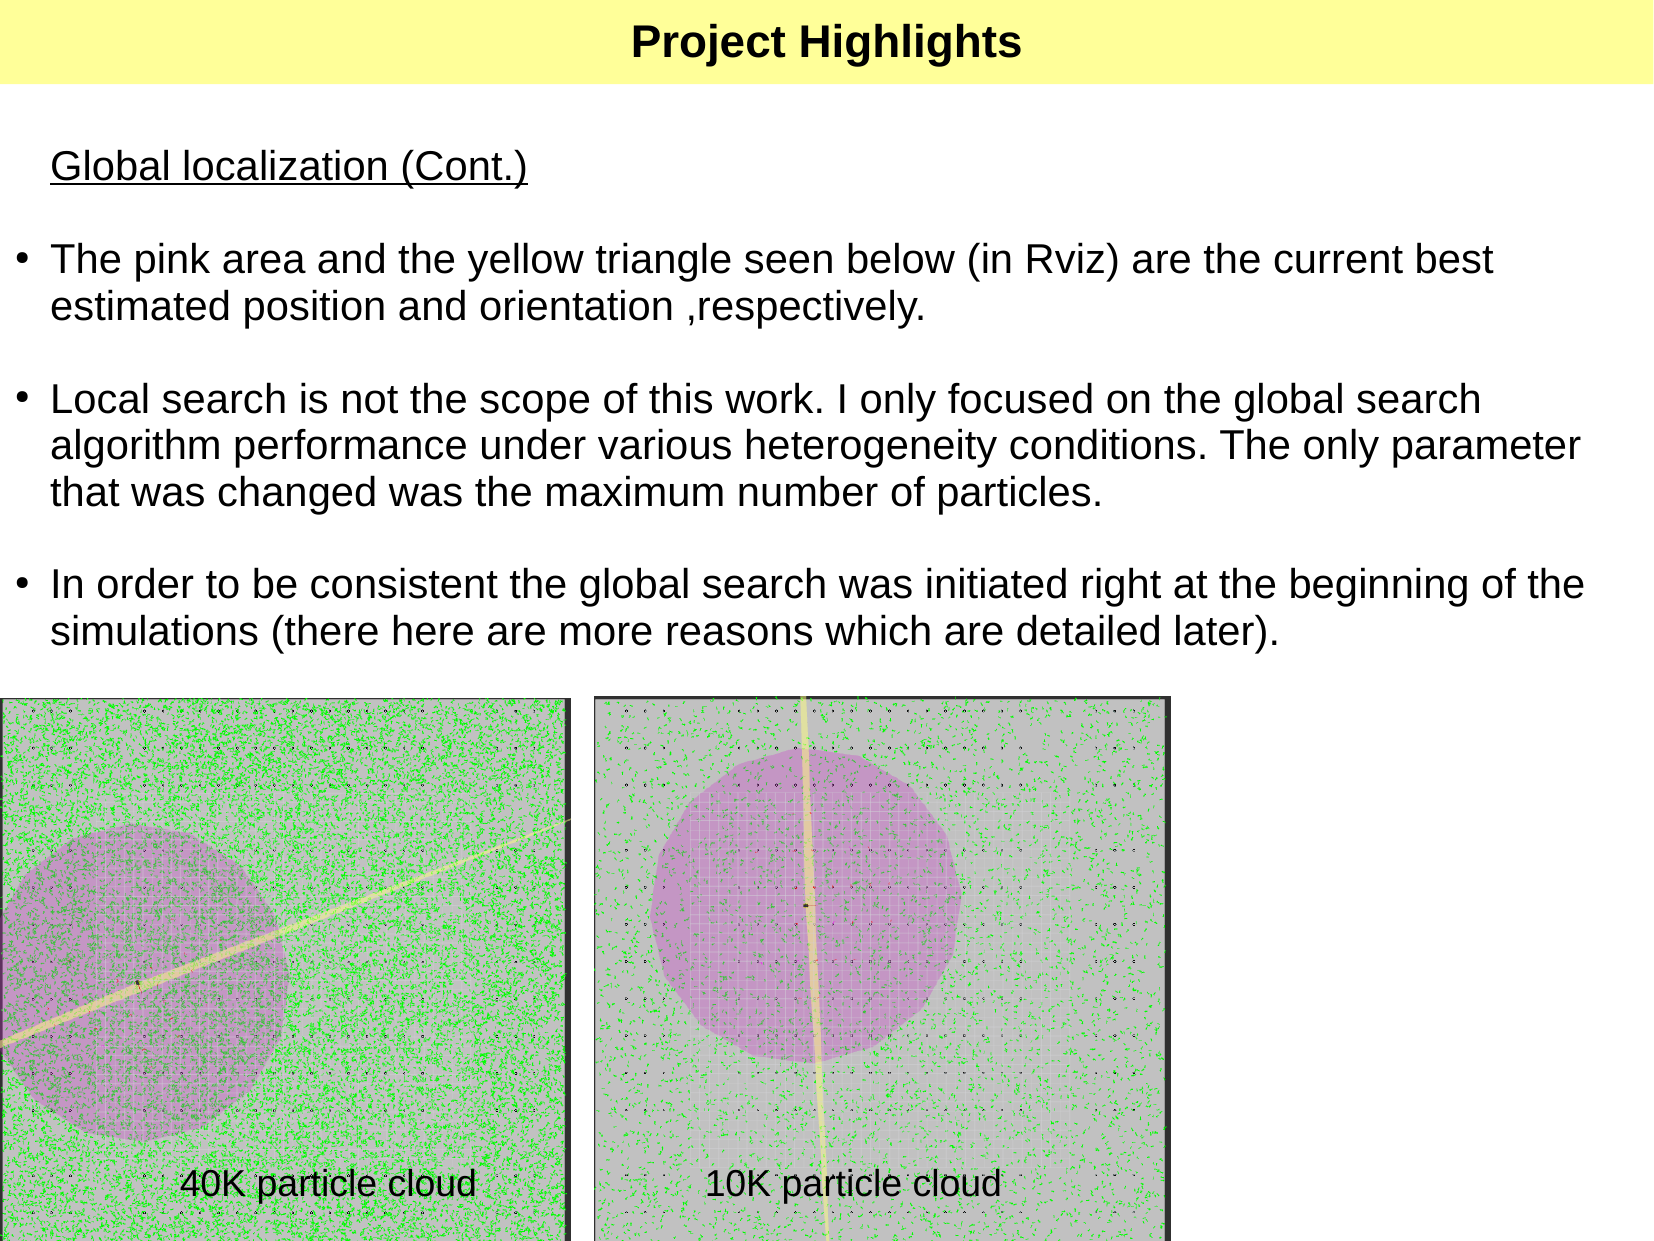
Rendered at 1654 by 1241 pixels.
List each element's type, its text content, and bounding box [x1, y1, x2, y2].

text_box 40K particle cloud [165, 1155, 511, 1212]
picture [594, 696, 1171, 1241]
title Project Highlights [0, 0, 1654, 85]
text_box 10K particle cloud [690, 1155, 1036, 1212]
text_box Global localization (Cont.) The pink area and the yellow triangle seen below (in Rviz) are the current best estimated position and orientation ,respectively. Local search is not the scope of this work. I only focused on the global search algorithm performance under various heterogeneity conditions. The only parameter that was changed was the maximum number of particles. In order to be consistent the global search was initiated right at the beginning of the simulations (there here are more reasons which are detailed later). [0, 89, 1654, 1241]
picture [0, 698, 571, 1241]
